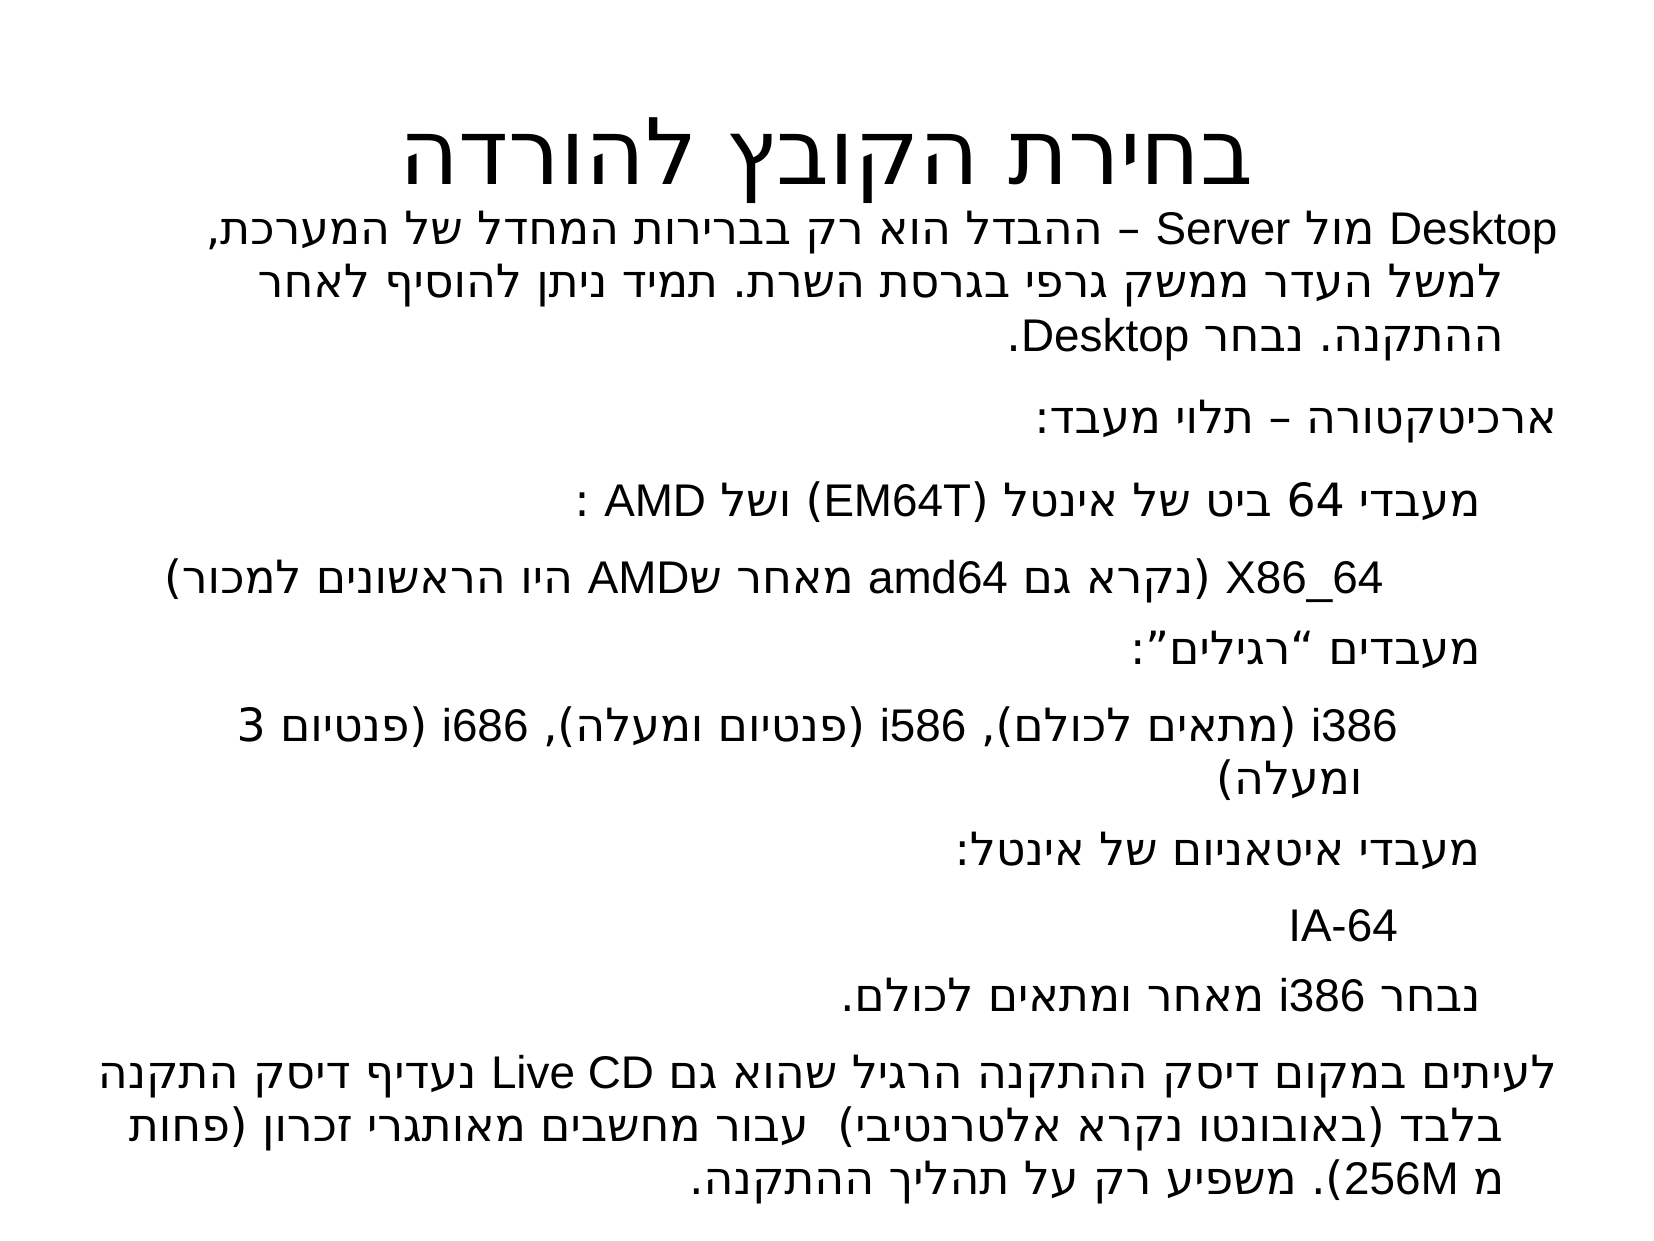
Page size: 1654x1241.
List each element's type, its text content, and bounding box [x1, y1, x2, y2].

list Desktop מול Server – ההבדל הוא רק בברירות המחדל של המערכת, למשל העדר ממשק גרפי בגרסת השרת. תמיד ניתן להוסיף לאחר ההתקנה. נבחר Desktop. ארכיטקטורה – תלוי מעבד: מעבדי 64 ביט של אינטל (EM64T) ושל AMD : X86_64 (נקרא גם amd64 מאחר שAMD היו הראשונים למכור) מעבדים “רגילים”: i386 (מתאים לכולם), i586 (פנטיום ומעלה), i686 (פנטיום 3 ומעלה) מעבדי איטאניום של אינטל: IA-64 נבחר i386 מאחר ומתאים לכולם. לעיתים במקום דיסק ההתקנה הרגיל שהוא גם Live CD נעדיף דיסק התקנה בלבד (באובונטו נקרא אלטרנטיבי) עבור מחשבים מאותגרי זכרון (פחות מ 256M). משפיע רק על תהליך ההתקנה. [86, 201, 1576, 1238]
title בחירת הקובץ להורדה [82, 49, 1571, 257]
